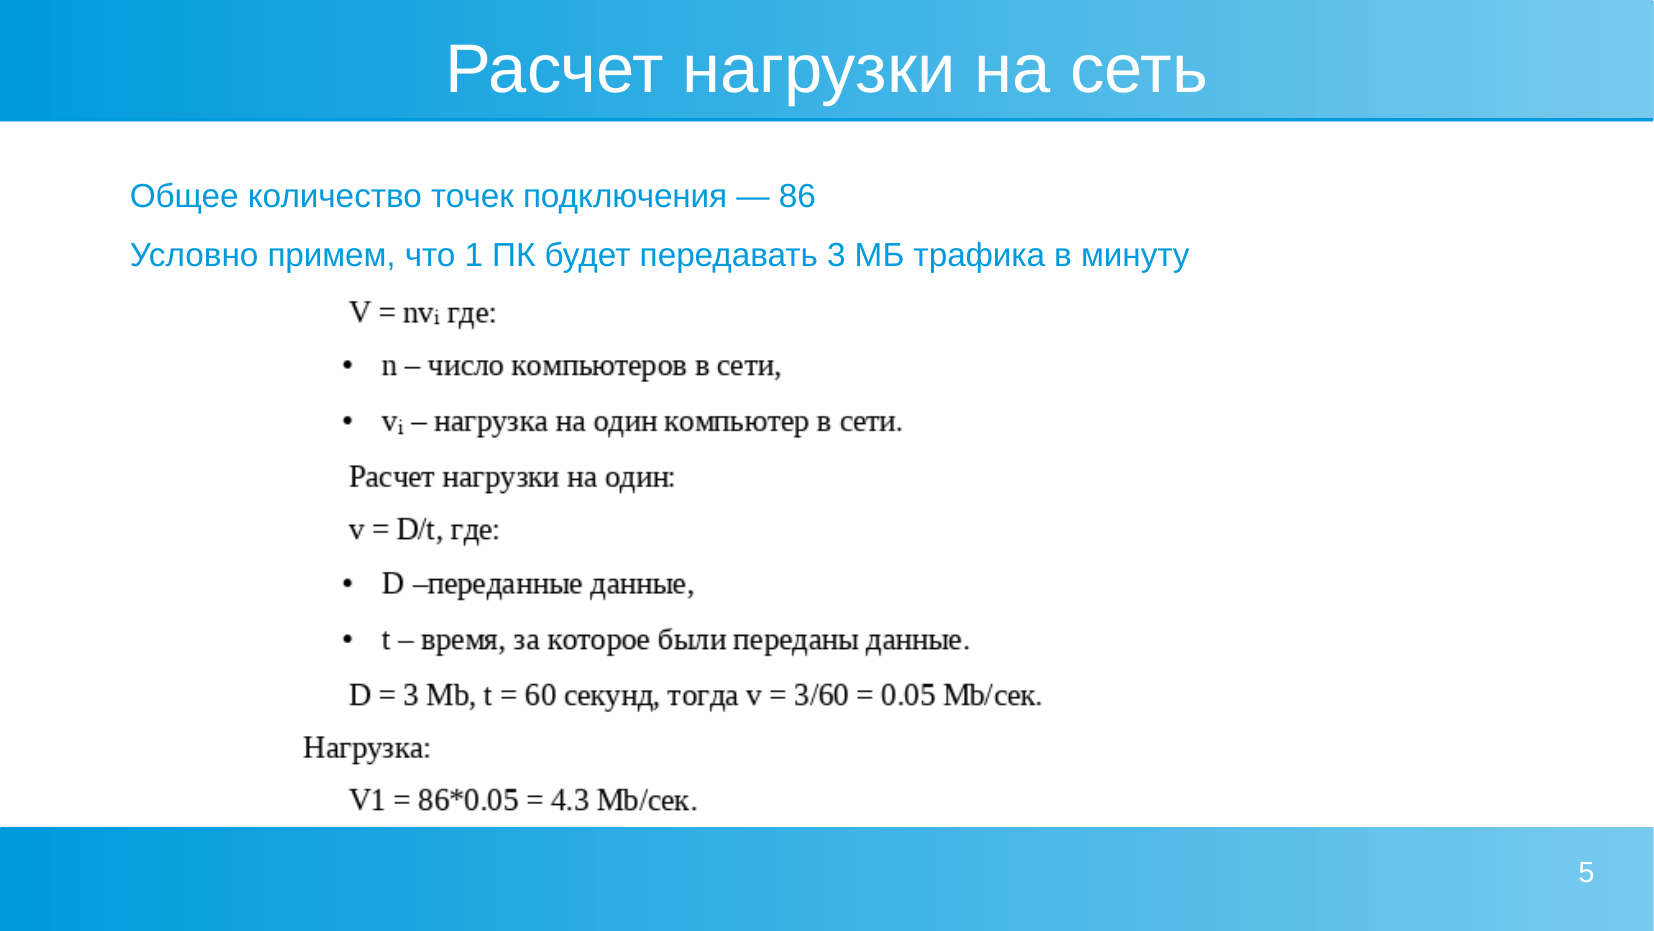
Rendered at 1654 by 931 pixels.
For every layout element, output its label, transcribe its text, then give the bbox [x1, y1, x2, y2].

title Расчет нагрузки на сеть [59, 29, 1595, 108]
list Общее количество точек подключения — 86 Условно примем, что 1 ПК будет передавать 3 МБ трафика в минуту [59, 177, 1595, 798]
picture [295, 295, 1055, 827]
